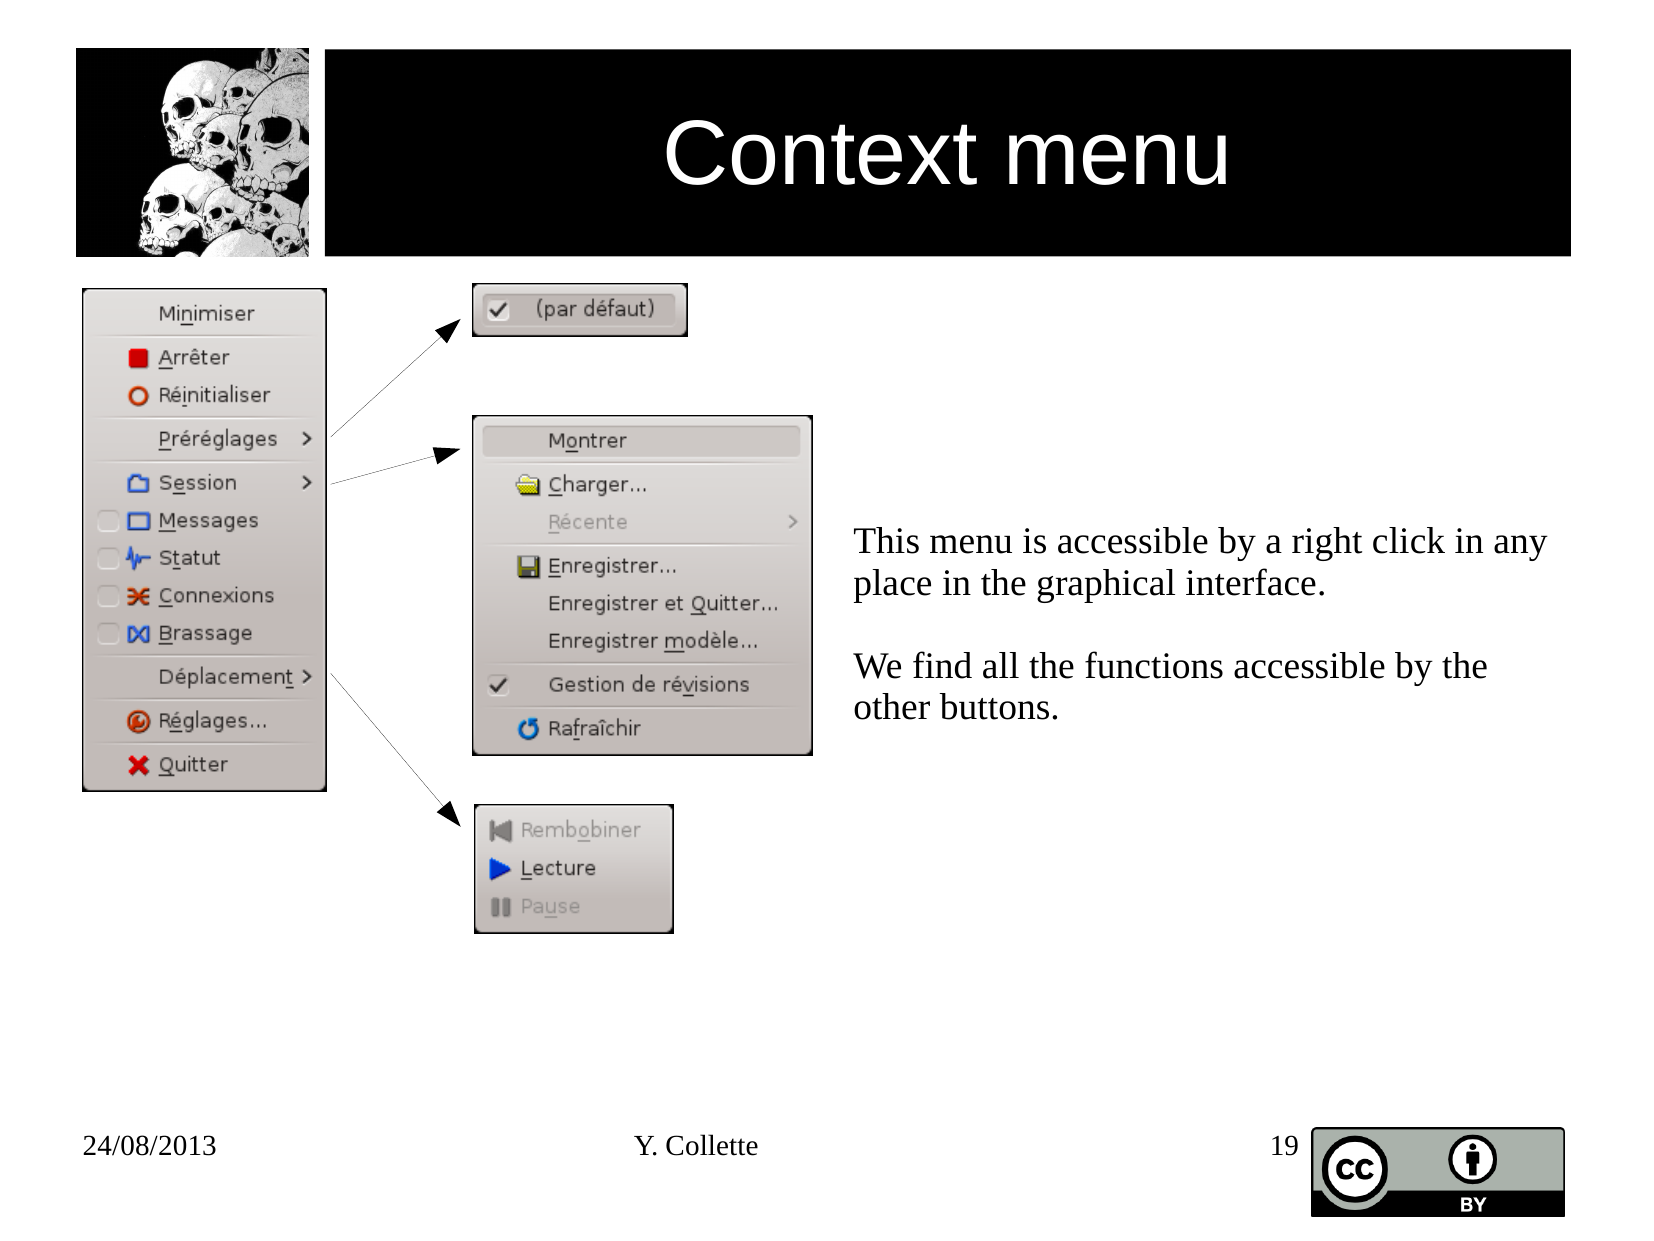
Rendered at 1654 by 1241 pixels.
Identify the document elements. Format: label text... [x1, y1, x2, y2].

picture [82, 288, 327, 792]
title Context menu [324, 49, 1571, 257]
picture [1311, 1127, 1565, 1217]
picture [472, 283, 688, 337]
picture [76, 48, 309, 257]
picture [474, 804, 674, 934]
text_box This menu is accessible by a right click in any place in the graphical interface. We find all the functions accessible by the other buttons. [838, 512, 1571, 777]
picture [472, 415, 813, 756]
